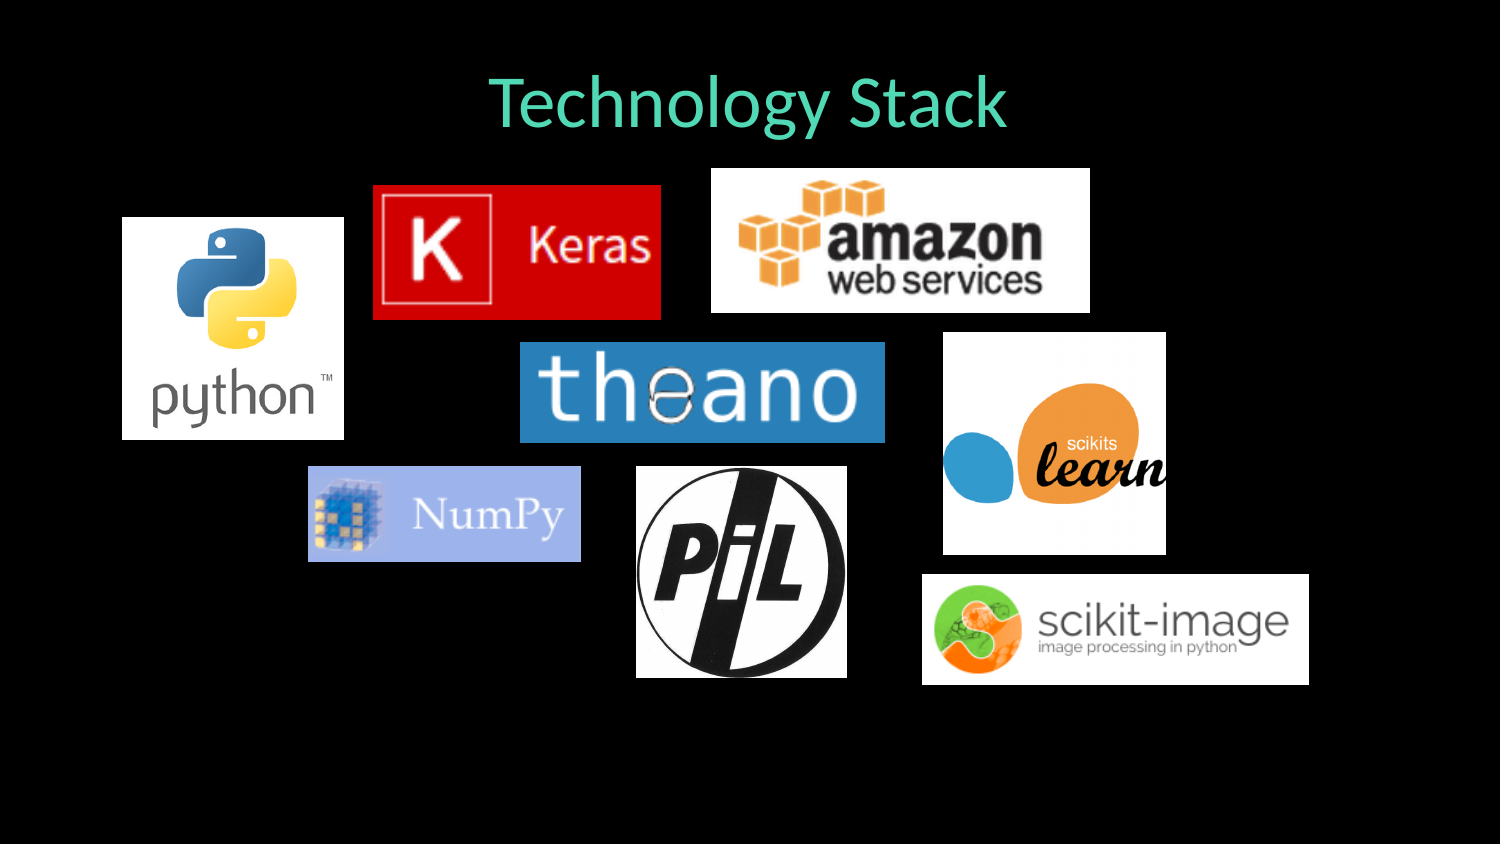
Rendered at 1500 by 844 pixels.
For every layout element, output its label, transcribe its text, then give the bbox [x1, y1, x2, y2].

picture [711, 168, 1090, 313]
picture [520, 342, 885, 443]
picture [943, 332, 1166, 555]
picture [636, 466, 847, 678]
picture [308, 466, 581, 562]
picture [122, 217, 344, 440]
picture [373, 185, 661, 320]
picture [922, 574, 1309, 685]
text_box Technology Stack [30, 37, 1467, 153]
